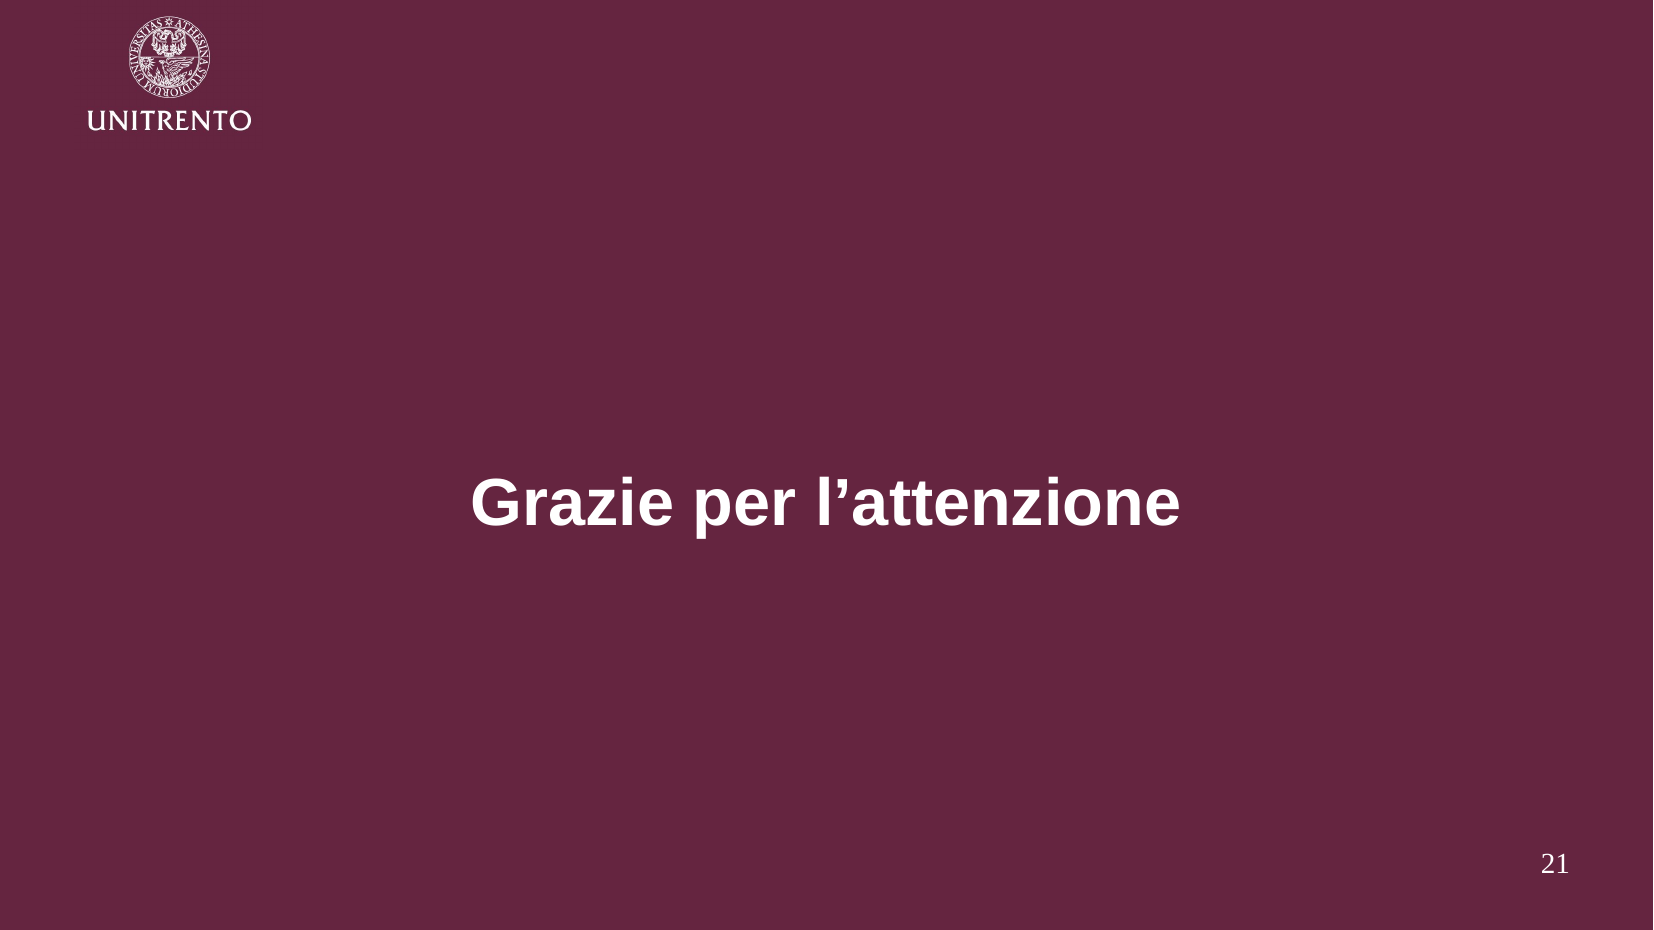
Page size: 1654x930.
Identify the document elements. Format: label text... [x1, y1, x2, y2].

text_box Grazie per l’attenzione [0, 0, 1653, 930]
